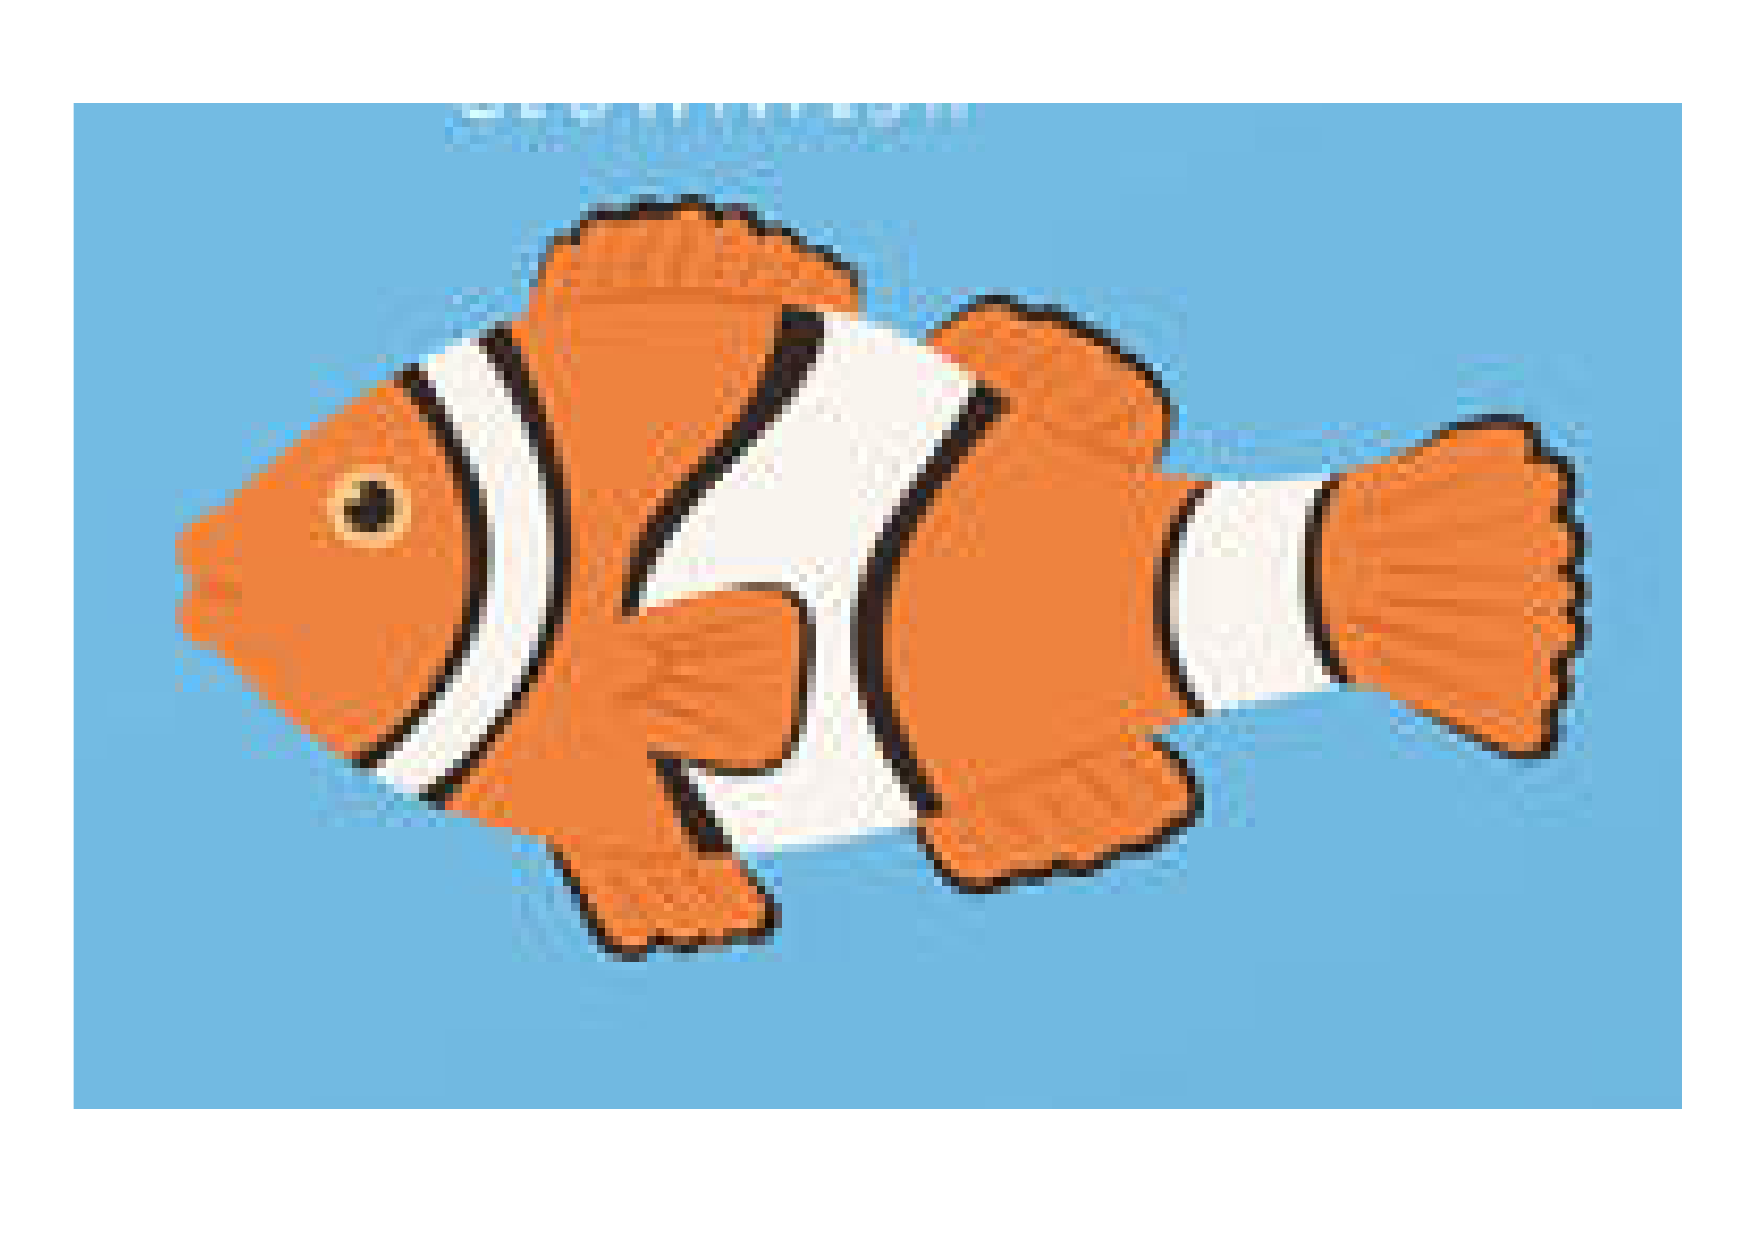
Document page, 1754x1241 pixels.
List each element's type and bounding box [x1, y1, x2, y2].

picture [73, 103, 1682, 1109]
